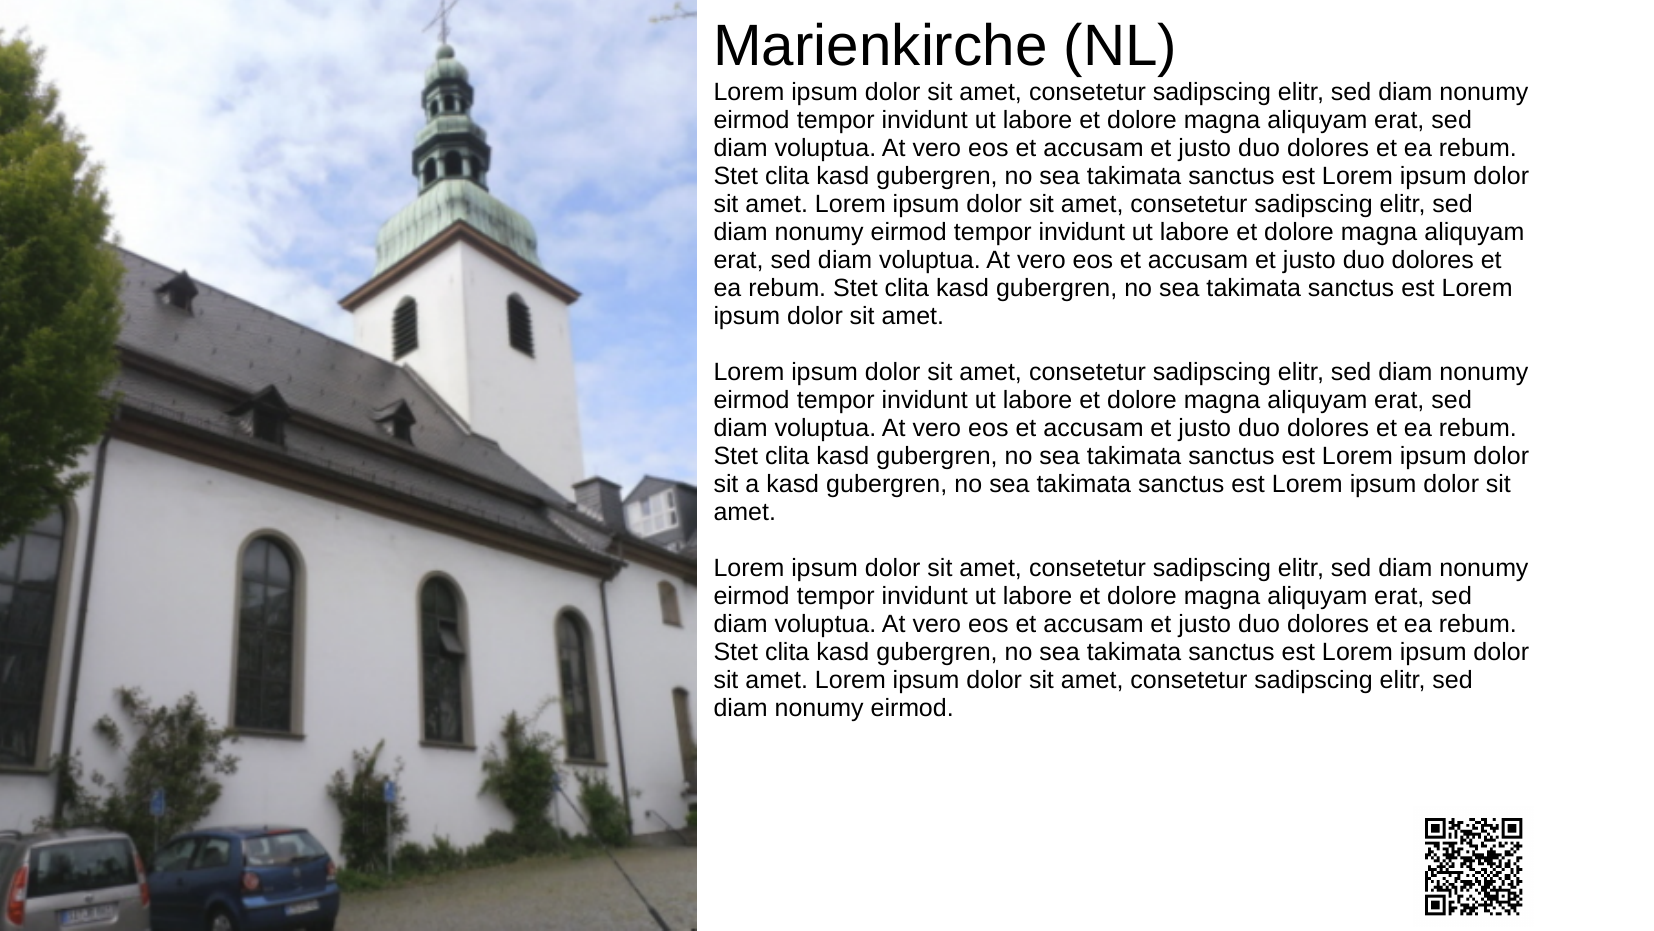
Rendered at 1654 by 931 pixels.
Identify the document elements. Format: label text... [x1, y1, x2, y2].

title Marienkirche (NL) Lorem ipsum dolor sit amet, consetetur sadipscing elitr, sed diam nonumy eirmod tempor invidunt ut labore et dolore magna aliquyam erat, sed diam voluptua. At vero eos et accusam et justo duo dolores et ea rebum. Stet clita kasd gubergren, no sea takimata sanctus est Lorem ipsum dolor sit amet. Lorem ipsum dolor sit amet, consetetur sadipscing elitr, sed diam nonumy eirmod tempor invidunt ut labore et dolore magna aliquyam erat, sed diam voluptua. At vero eos et accusam et justo duo dolores et ea rebum. Stet clita kasd gubergren, no sea takimata sanctus est Lorem ipsum dolor sit amet. Lorem ipsum dolor sit amet, consetetur sadipscing elitr, sed diam nonumy eirmod tempor invidunt ut labore et dolore magna aliquyam erat, sed diam voluptua. At vero eos et accusam et justo duo dolores et ea rebum. Stet clita kasd gubergren, no sea takimata sanctus est Lorem ipsum dolor sit a kasd gubergren, no sea takimata sanctus est Lorem ipsum dolor sit amet. Lorem ipsum dolor sit amet, consetetur sadipscing elitr, sed diam nonumy eirmod tempor invidunt ut labore et dolore magna aliquyam erat, sed diam voluptua. At vero eos et accusam et justo duo dolores et ea rebum. Stet clita kasd gubergren, no sea takimata sanctus est Lorem ipsum dolor sit amet. Lorem ipsum dolor sit amet, consetetur sadipscing elitr, sed diam nonumy eirmod. [713, 0, 1535, 764]
picture [0, 0, 697, 931]
picture [1413, 806, 1534, 927]
